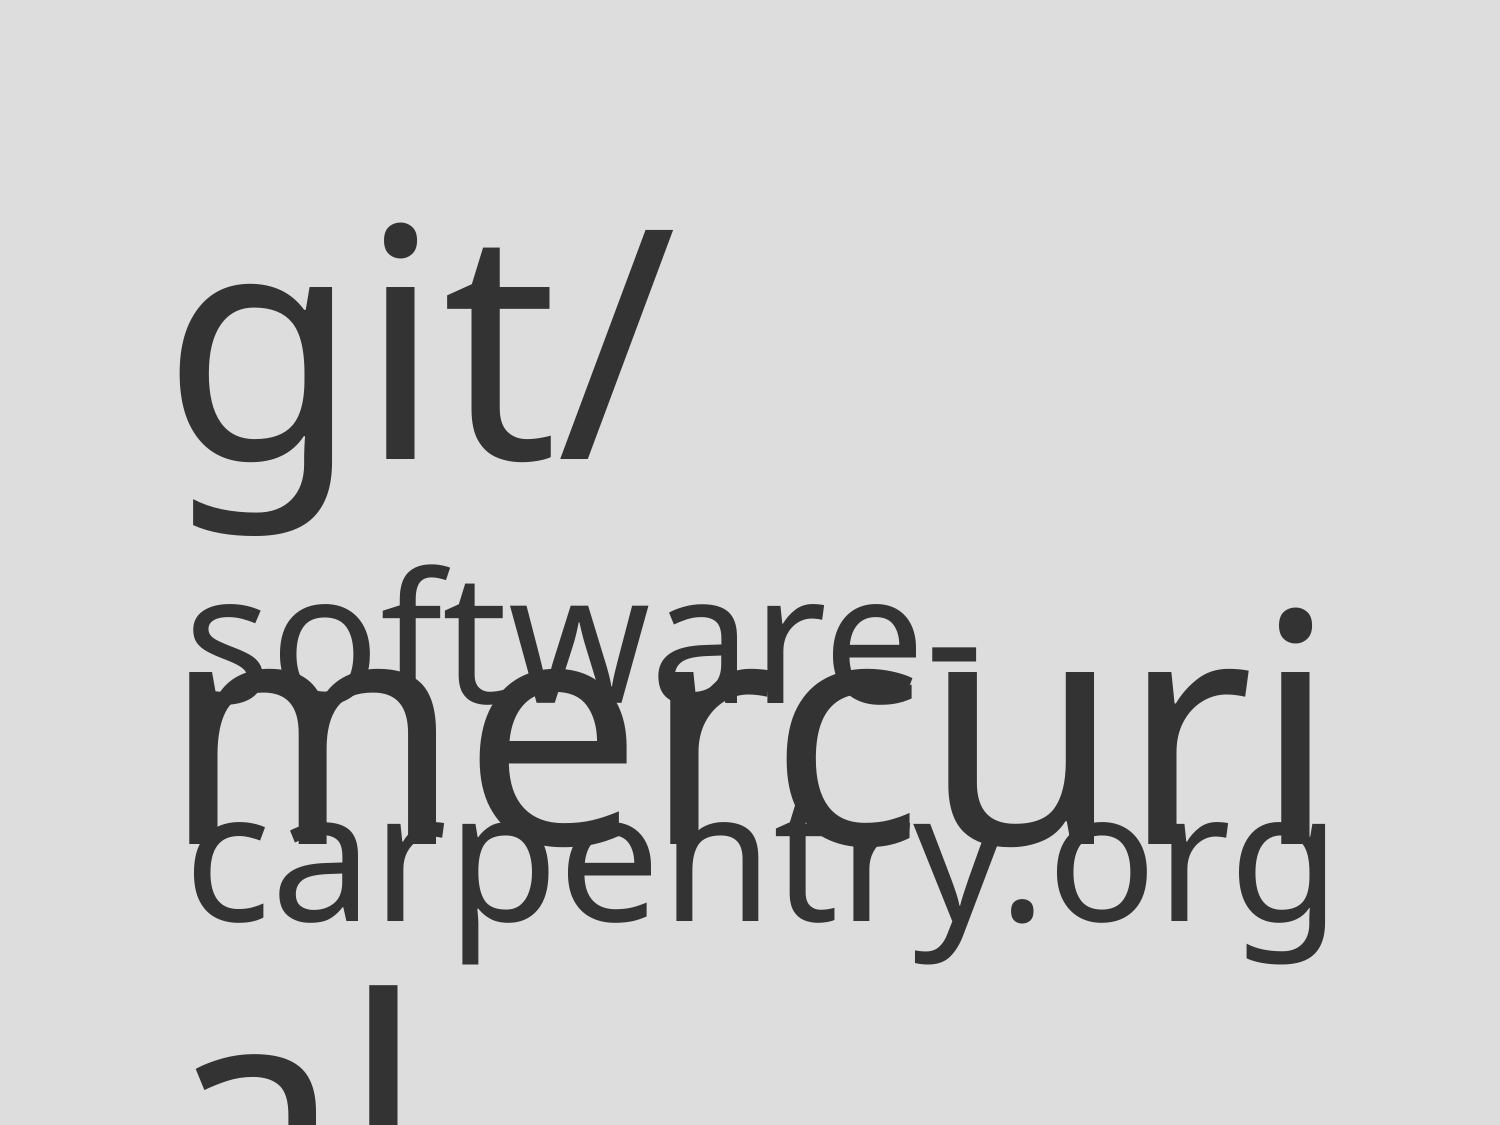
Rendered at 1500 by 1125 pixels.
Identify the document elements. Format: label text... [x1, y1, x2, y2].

title software-carpentry.org [87, 483, 1438, 998]
title git/mercurial [75, 125, 1425, 640]
